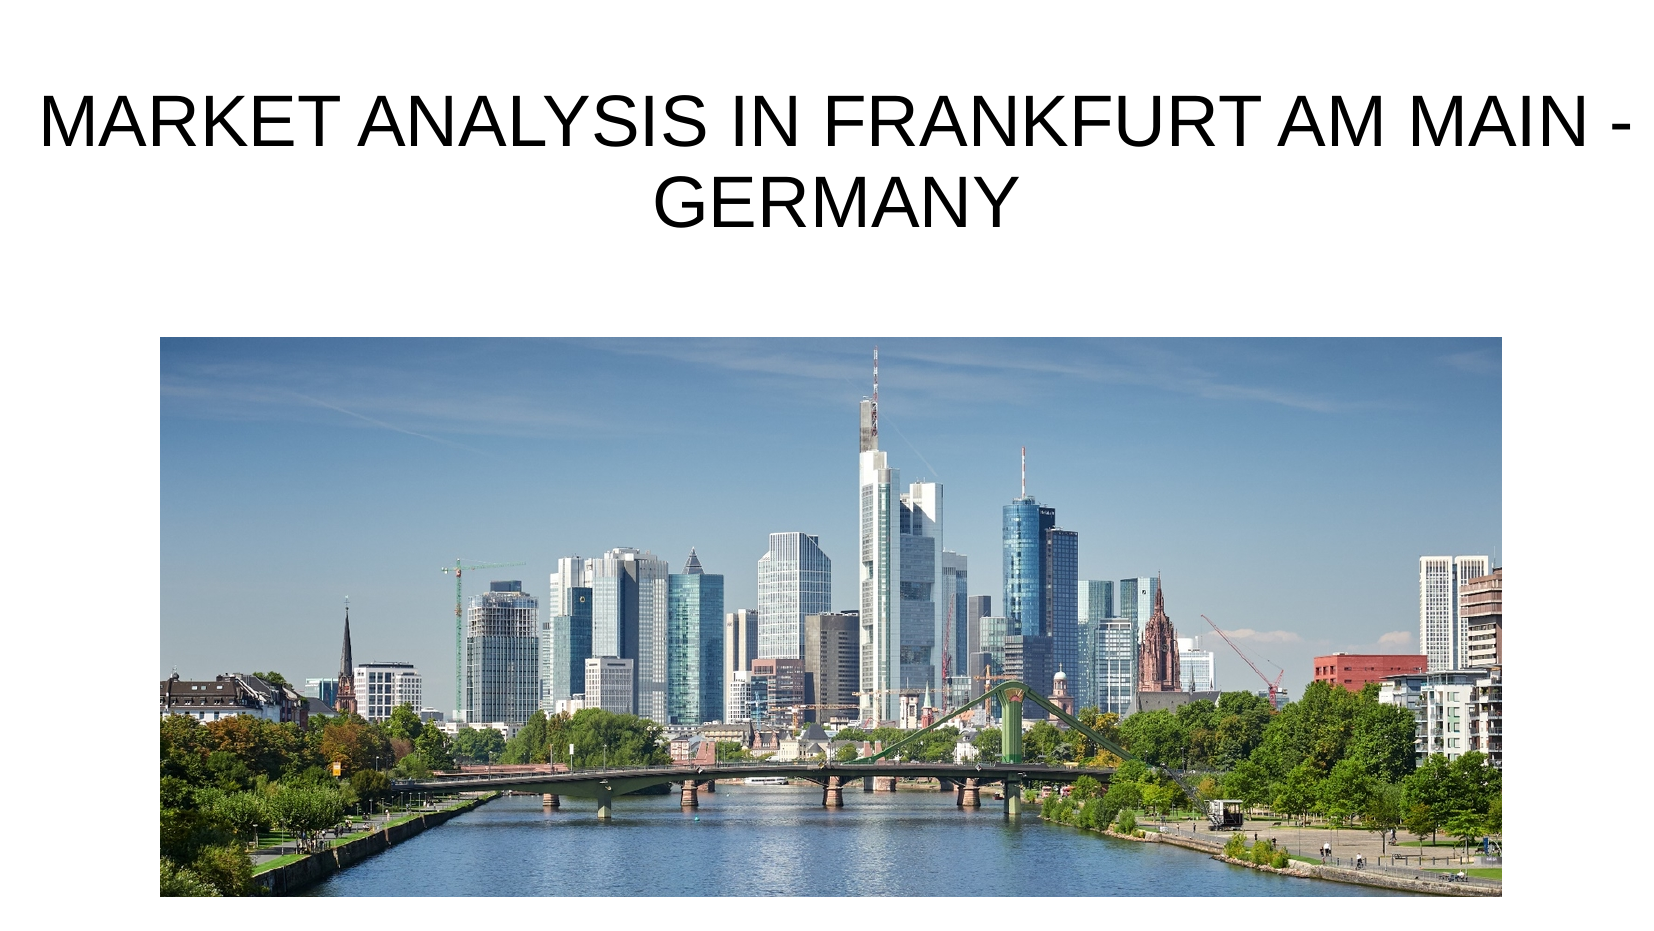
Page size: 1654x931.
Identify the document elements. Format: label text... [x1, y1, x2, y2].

title MARKET ANALYSIS IN FRANKFURT AM MAIN - GERMANY [26, 8, 1647, 316]
picture [160, 337, 1502, 897]
